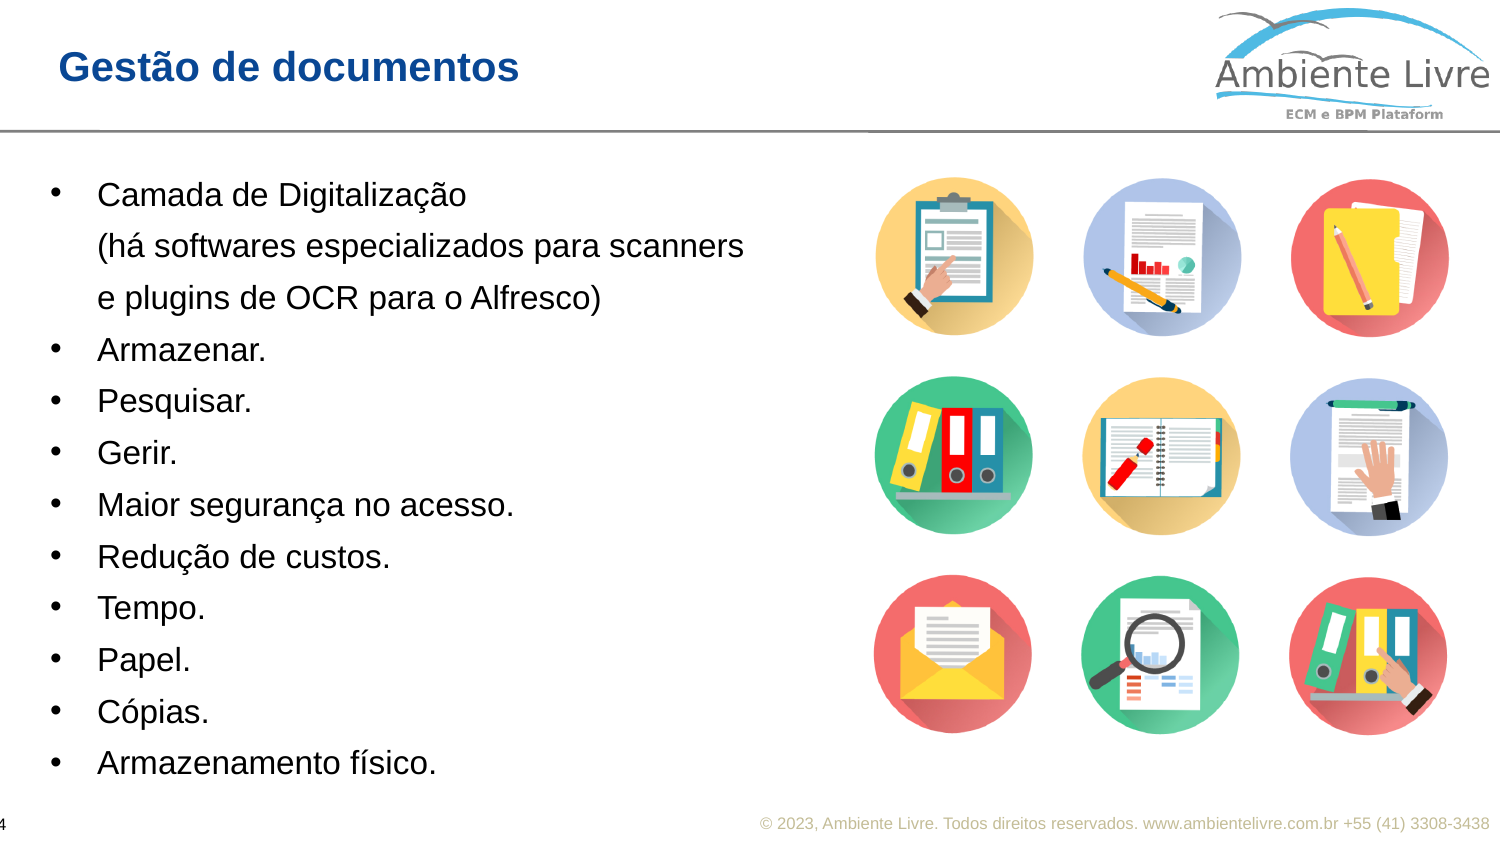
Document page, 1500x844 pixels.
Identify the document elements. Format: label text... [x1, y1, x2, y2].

title Gestão de documentos [43, 8, 1127, 129]
picture [1215, 8, 1489, 119]
text_box Camada de Digitalização (há softwares especializados para scanners e plugins de OCR para o Alfresco) Armazenar. Pesquisar. Gerir. Maior segurança no acesso. Redução de custos. Tempo. Papel. Cópias. Armazenamento físico. [35, 165, 1386, 790]
picture [850, 165, 1465, 753]
